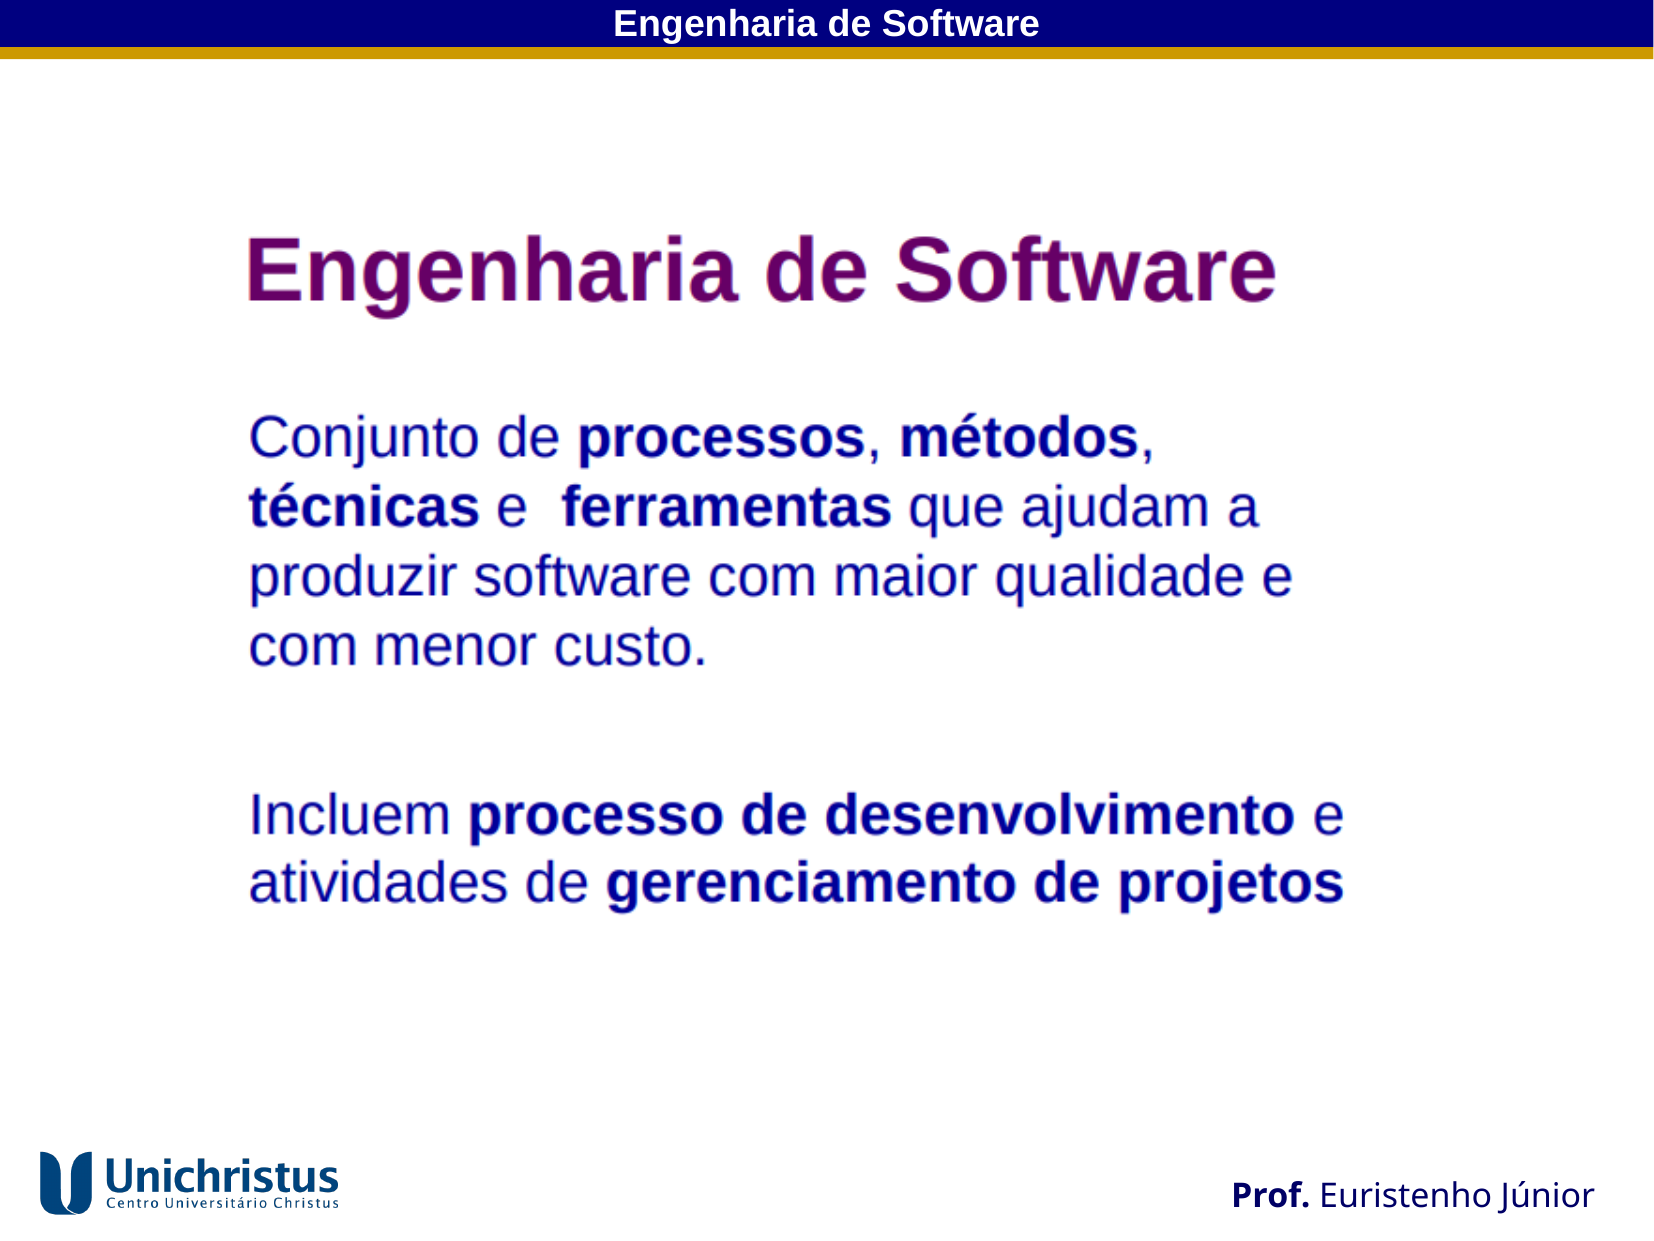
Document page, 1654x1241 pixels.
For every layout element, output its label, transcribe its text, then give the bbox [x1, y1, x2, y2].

text_box [0, 47, 1654, 60]
text_box Prof. Euristenho Júnior [1216, 1163, 1654, 1224]
picture [221, 222, 1373, 934]
text_box Engenharia de Software [0, 0, 1654, 47]
picture [35, 1148, 343, 1217]
